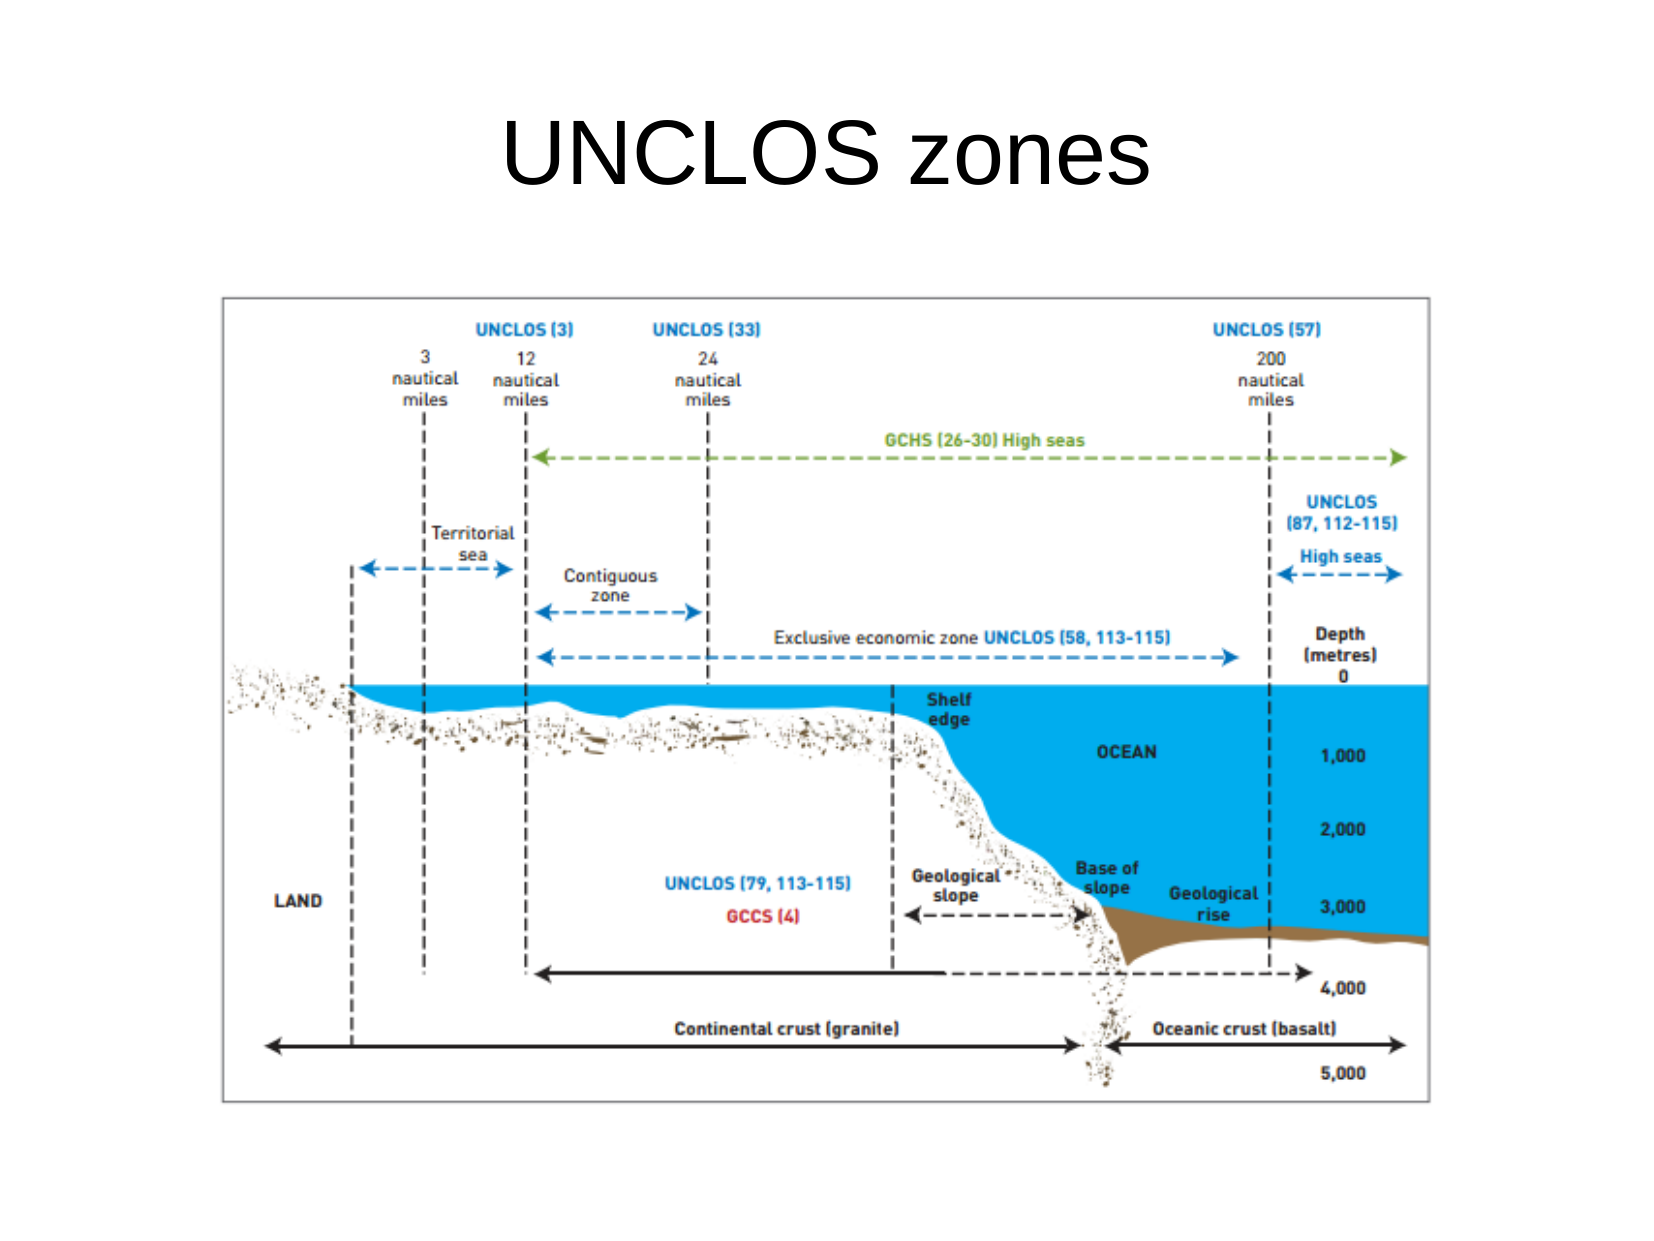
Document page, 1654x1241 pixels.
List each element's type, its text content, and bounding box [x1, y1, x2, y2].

title UNCLOS zones [82, 49, 1571, 257]
picture [215, 290, 1439, 1109]
